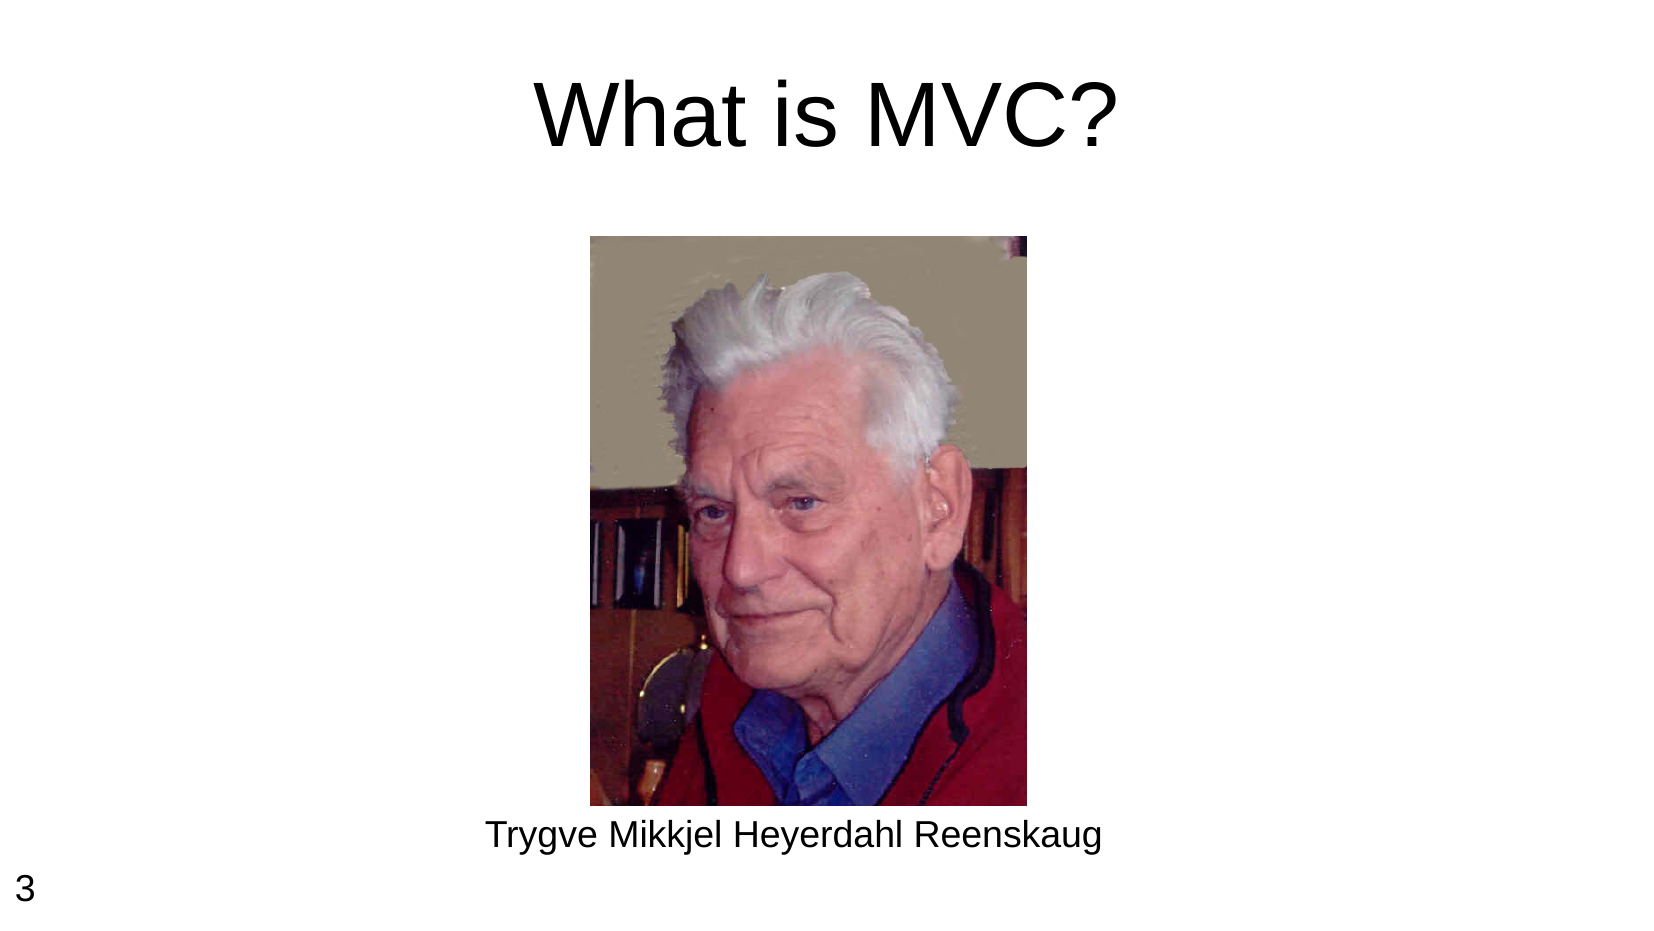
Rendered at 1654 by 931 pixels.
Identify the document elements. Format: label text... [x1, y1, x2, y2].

title What is MVC? [82, 37, 1571, 193]
picture [590, 236, 1027, 805]
text_box <number> [0, 860, 201, 931]
text_box Trygve Mikkjel Heyerdahl Reenskaug [469, 805, 1152, 863]
